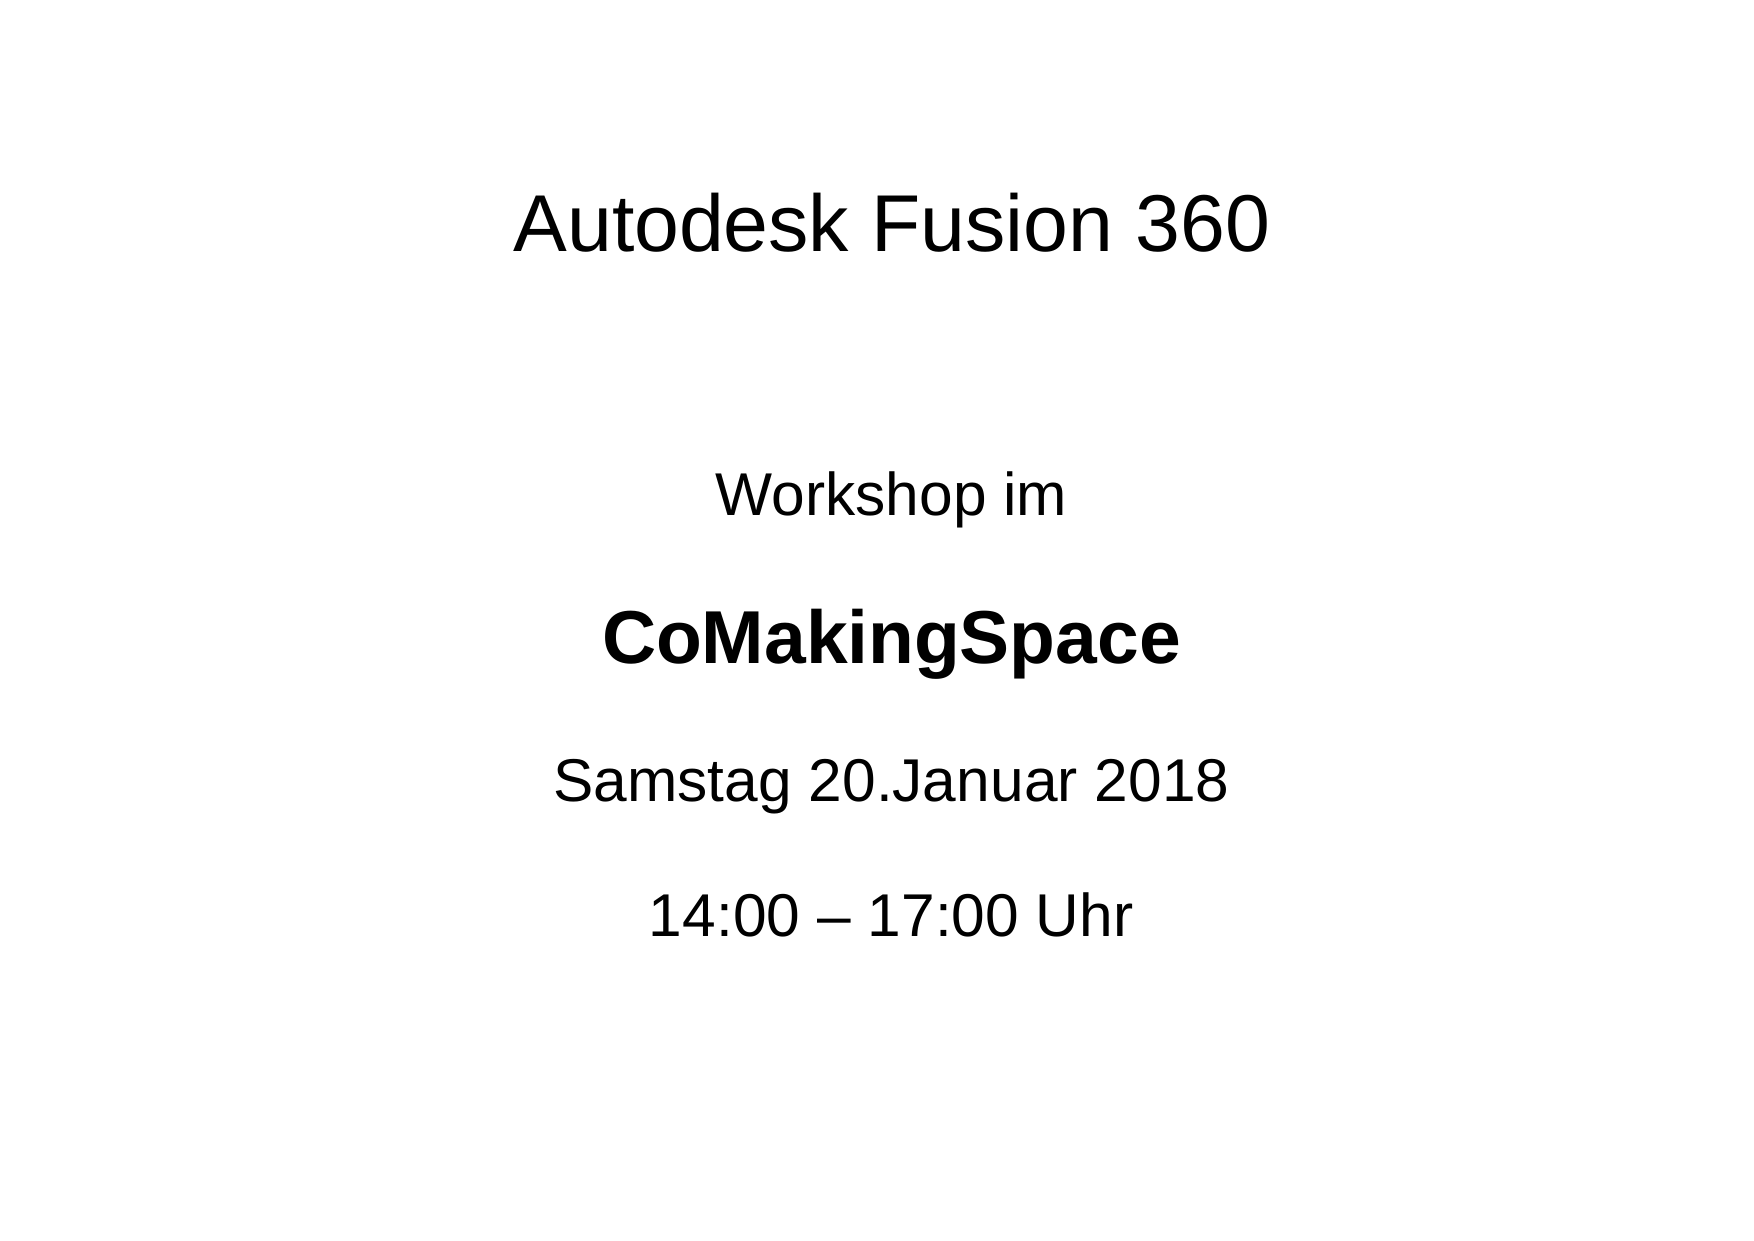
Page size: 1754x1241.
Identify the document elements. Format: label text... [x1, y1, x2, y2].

subtitle Workshop im CoMakingSpace Samstag 20.Januar 2018 14:00 – 17:00 Uhr [168, 344, 1615, 1066]
title Autodesk Fusion 360 [168, 132, 1615, 315]
